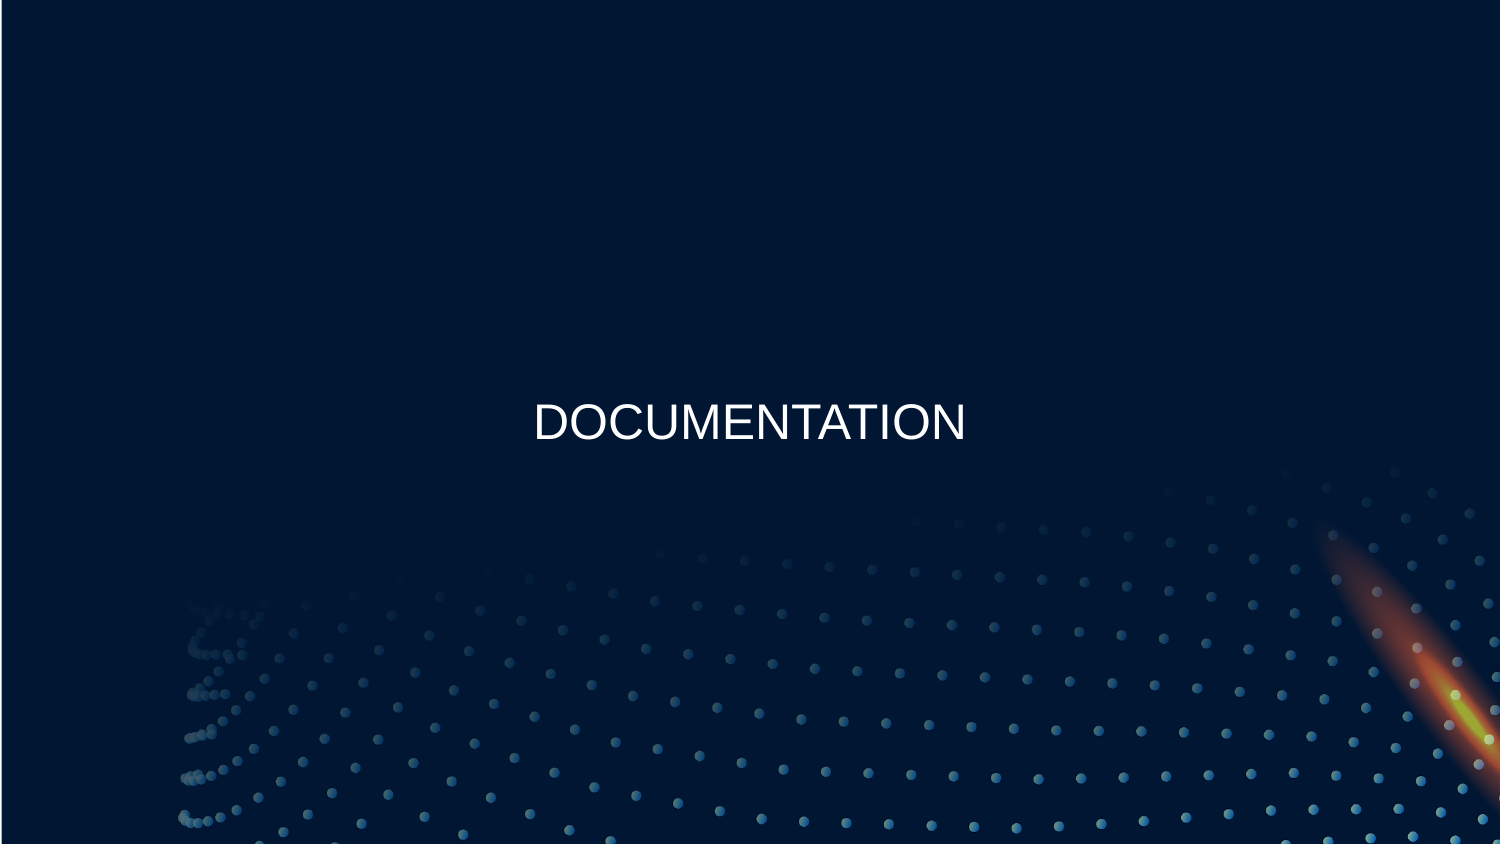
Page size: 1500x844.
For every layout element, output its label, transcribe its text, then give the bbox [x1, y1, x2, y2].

text_box DOCUMENTATION [0, 0, 1500, 844]
